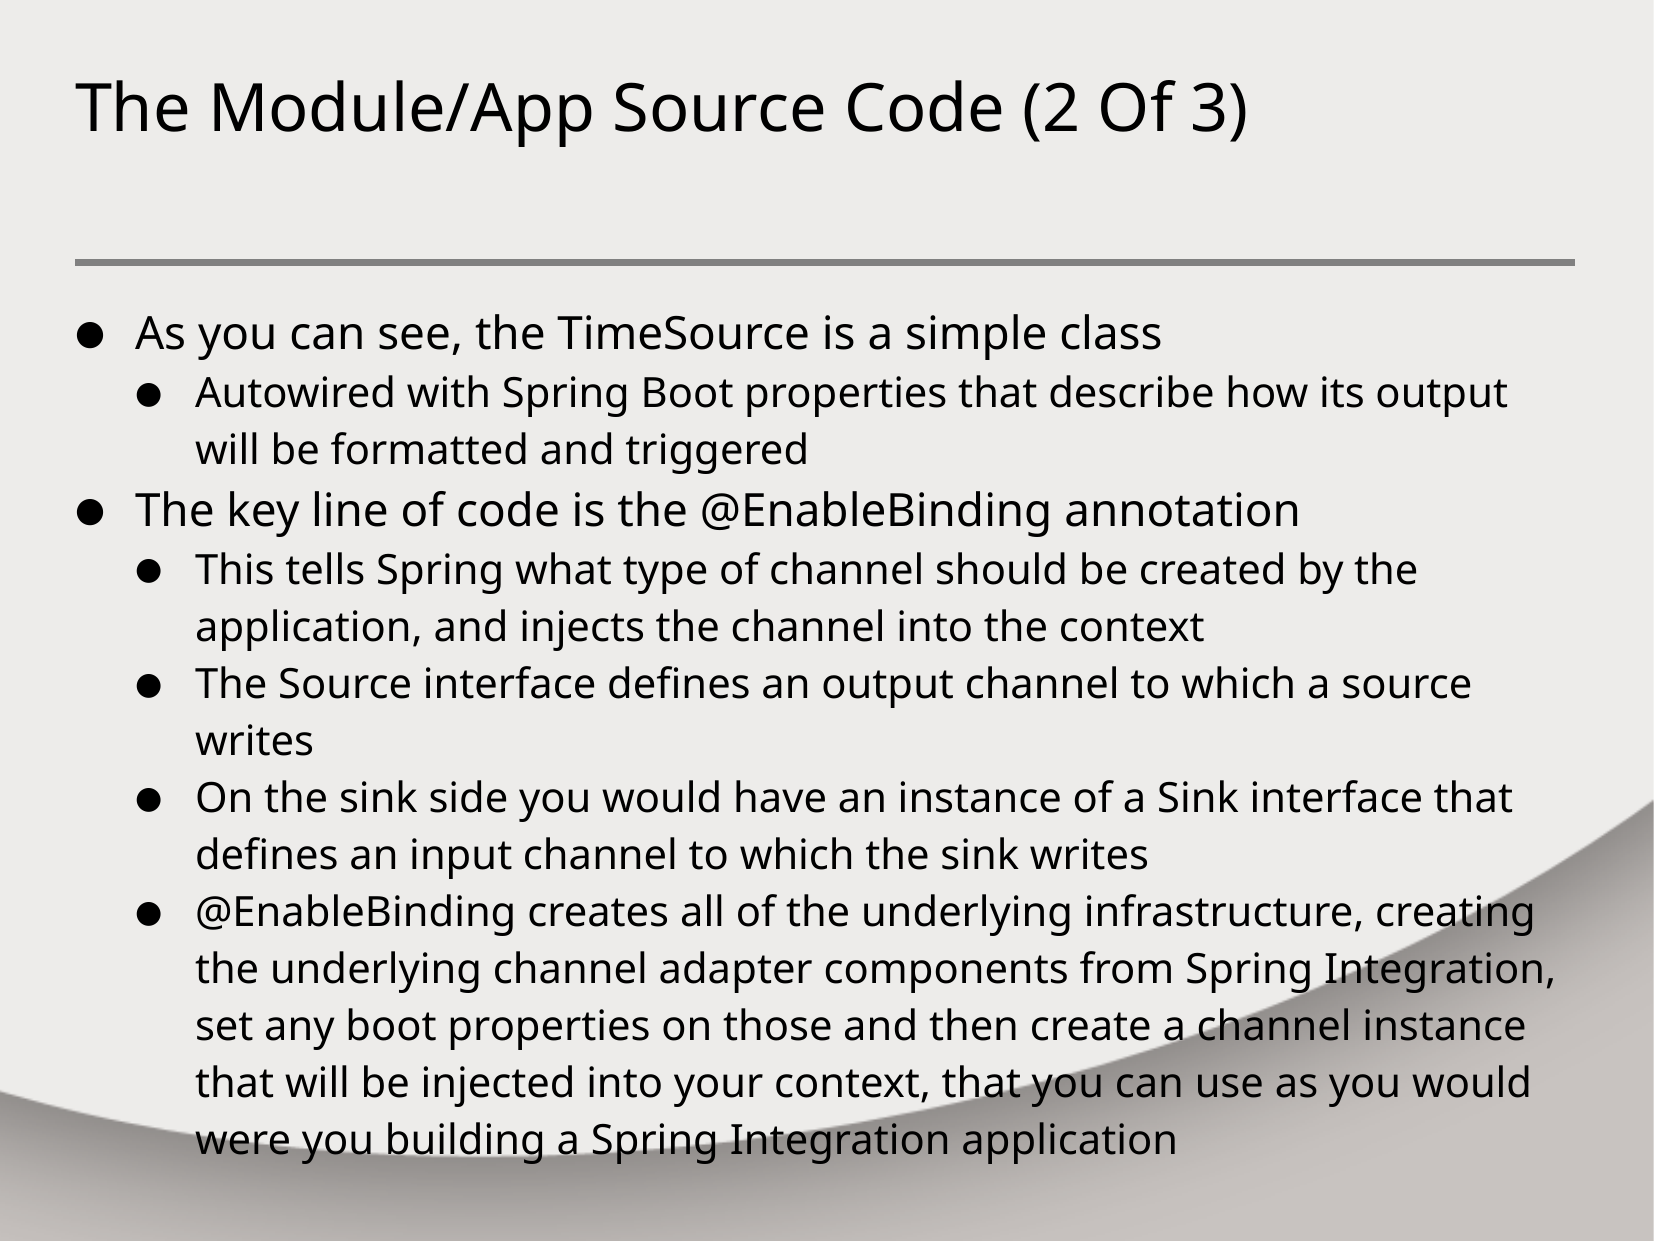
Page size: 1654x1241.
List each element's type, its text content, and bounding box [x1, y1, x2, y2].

list As you can see, the TimeSource is a simple class Autowired with Spring Boot properties that describe how its output will be formatted and triggered The key line of code is the @EnableBinding annotation This tells Spring what type of channel should be created by the application, and injects the channel into the context The Source interface defines an output channel to which a source writes On the sink side you would have an instance of a Sink interface that defines an input channel to which the sink writes @EnableBinding creates all of the underlying infrastructure, creating the underlying channel adapter components from Spring Integration, set any boot properties on those and then create a channel instance that will be injected into your context, that you can use as you would were you building a Spring Integration application [75, 300, 1576, 1163]
title The Module/App Source Code (2 Of 3) [75, 75, 1576, 226]
picture [0, 0, 1654, 1241]
